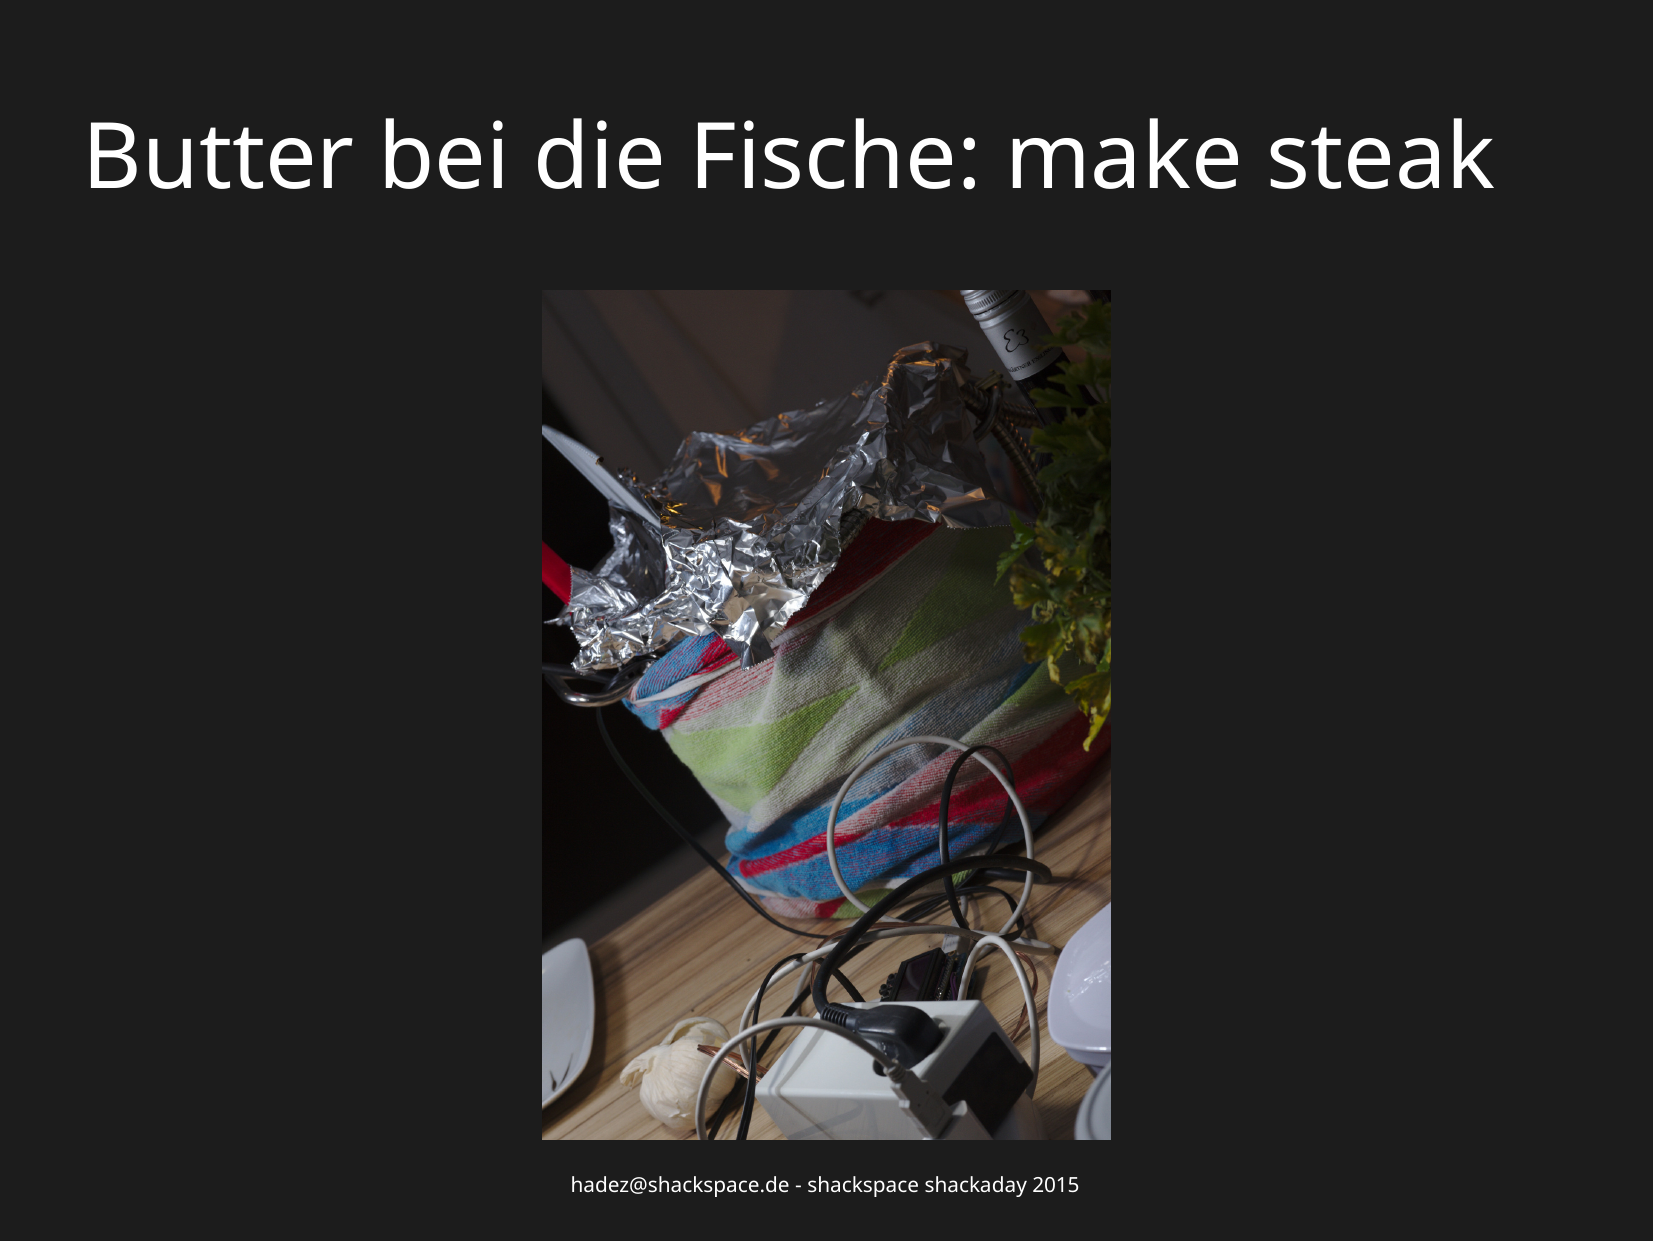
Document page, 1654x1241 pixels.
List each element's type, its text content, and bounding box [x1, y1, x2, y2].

picture [542, 290, 1111, 1140]
title Butter bei die Fische: make steak [82, 49, 1571, 257]
